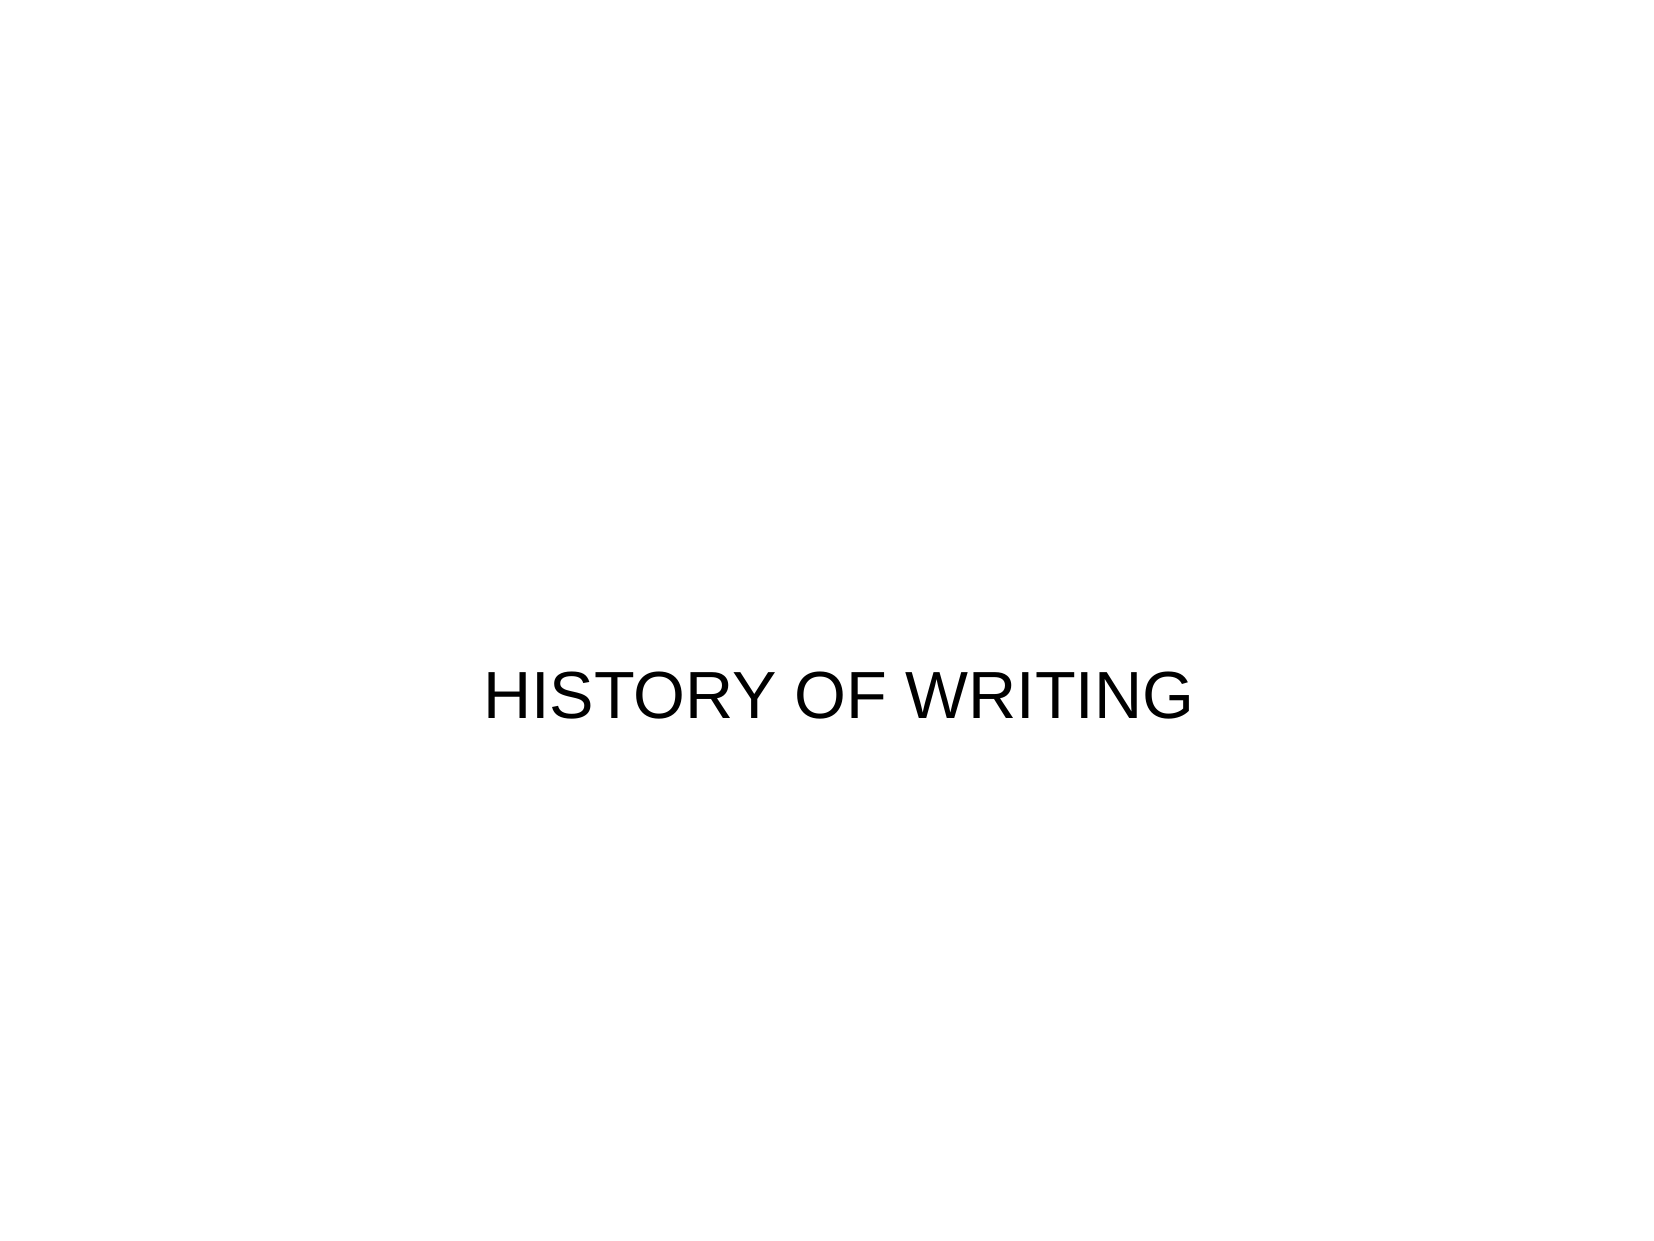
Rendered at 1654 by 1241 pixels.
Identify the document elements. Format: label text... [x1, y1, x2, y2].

subtitle HISTORY OF WRITING [25, 233, 1654, 1158]
